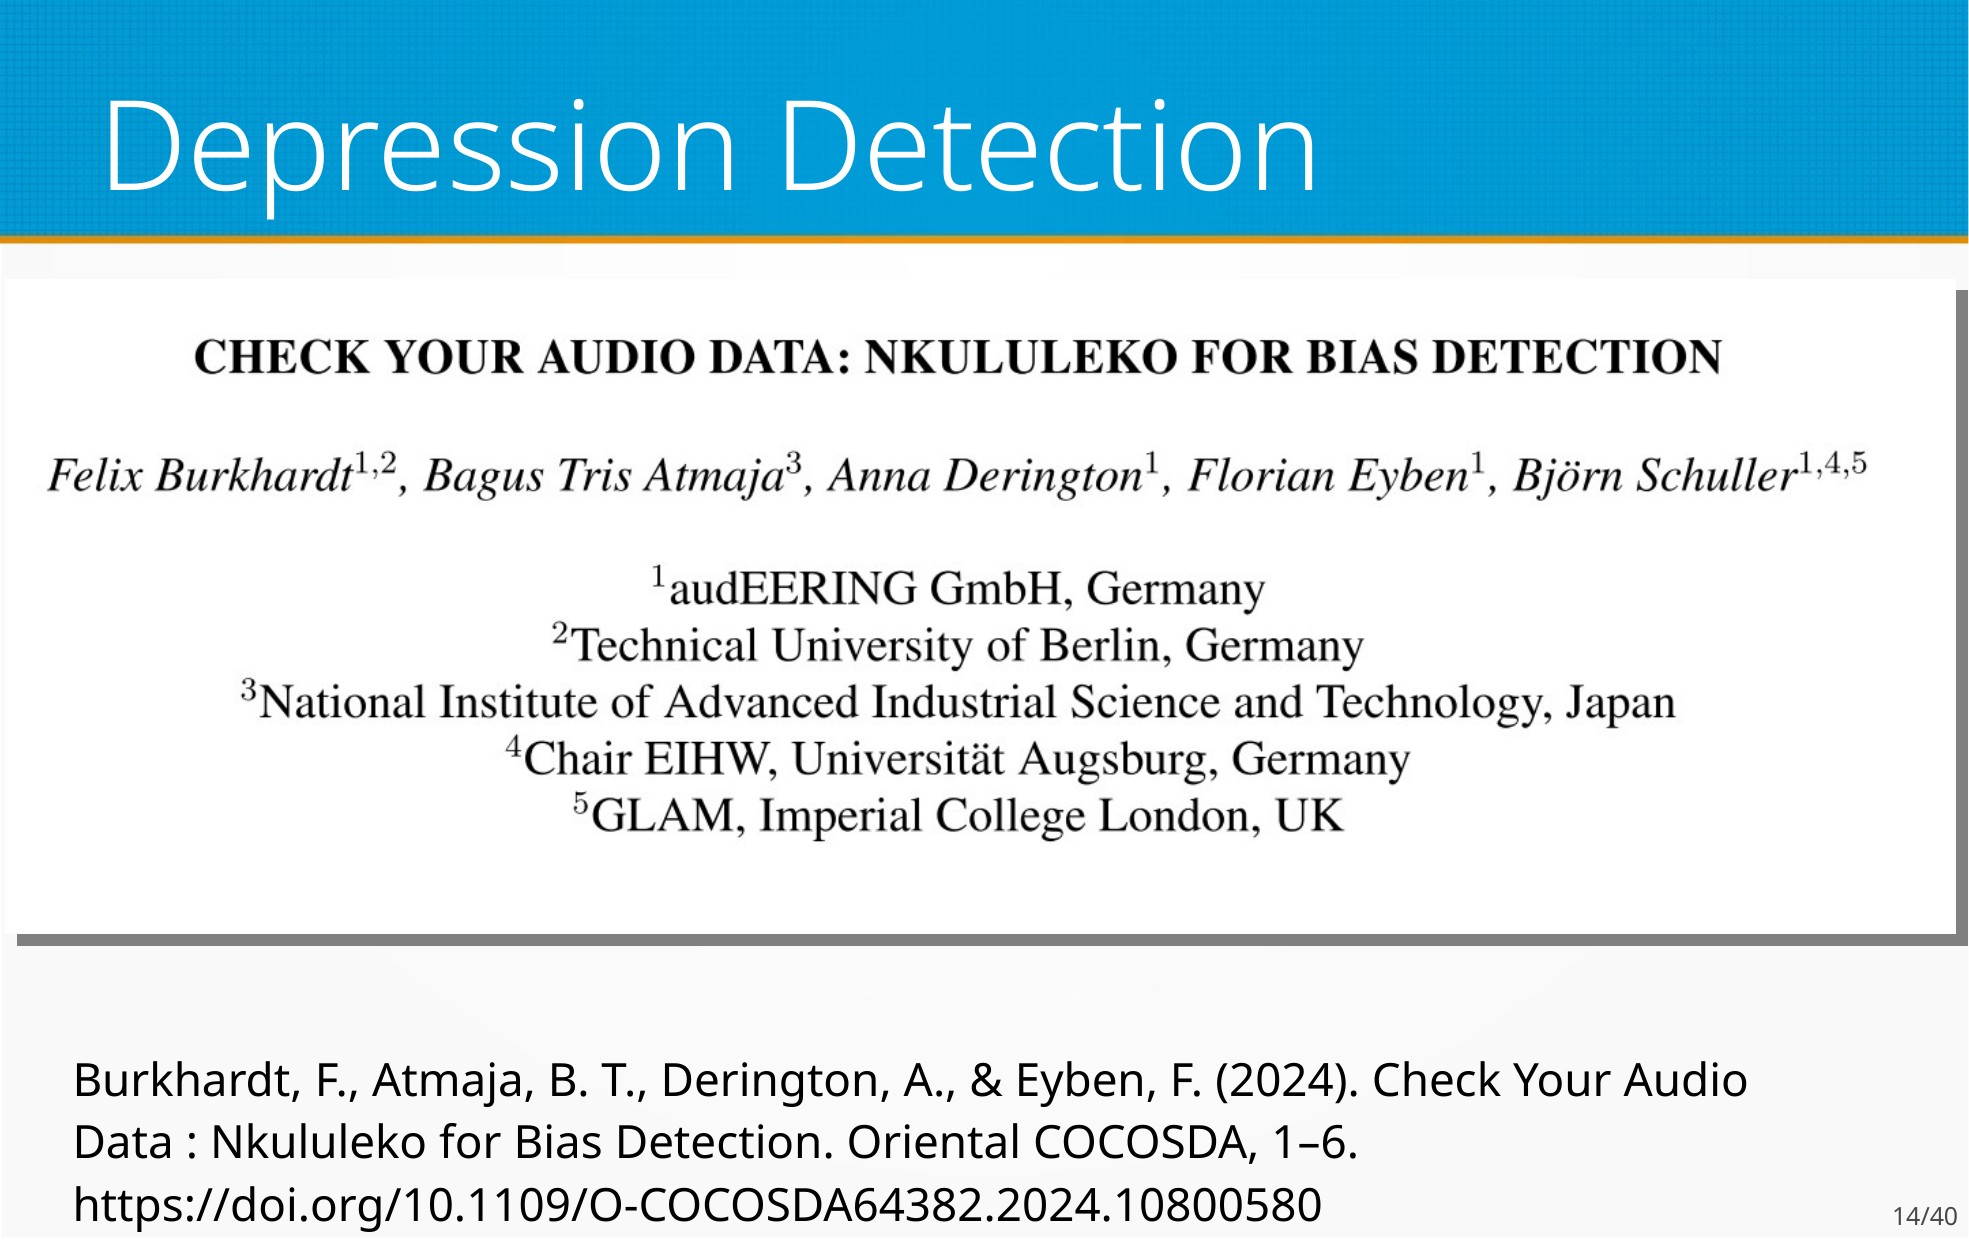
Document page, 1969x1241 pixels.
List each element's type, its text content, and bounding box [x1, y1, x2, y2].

title Depression Detection [98, 19, 1870, 227]
text_box Burkhardt, F., Atmaja, B. T., Derington, A., & Eyben, F. (2024). Check Your Audio Data : Nkululeko for Bias Detection. Oriental COCOSDA, 1–6. https://doi.org/10.1109/O-COCOSDA64382.2024.10800580 [66, 1055, 1805, 1227]
picture [0, 233, 1969, 1241]
